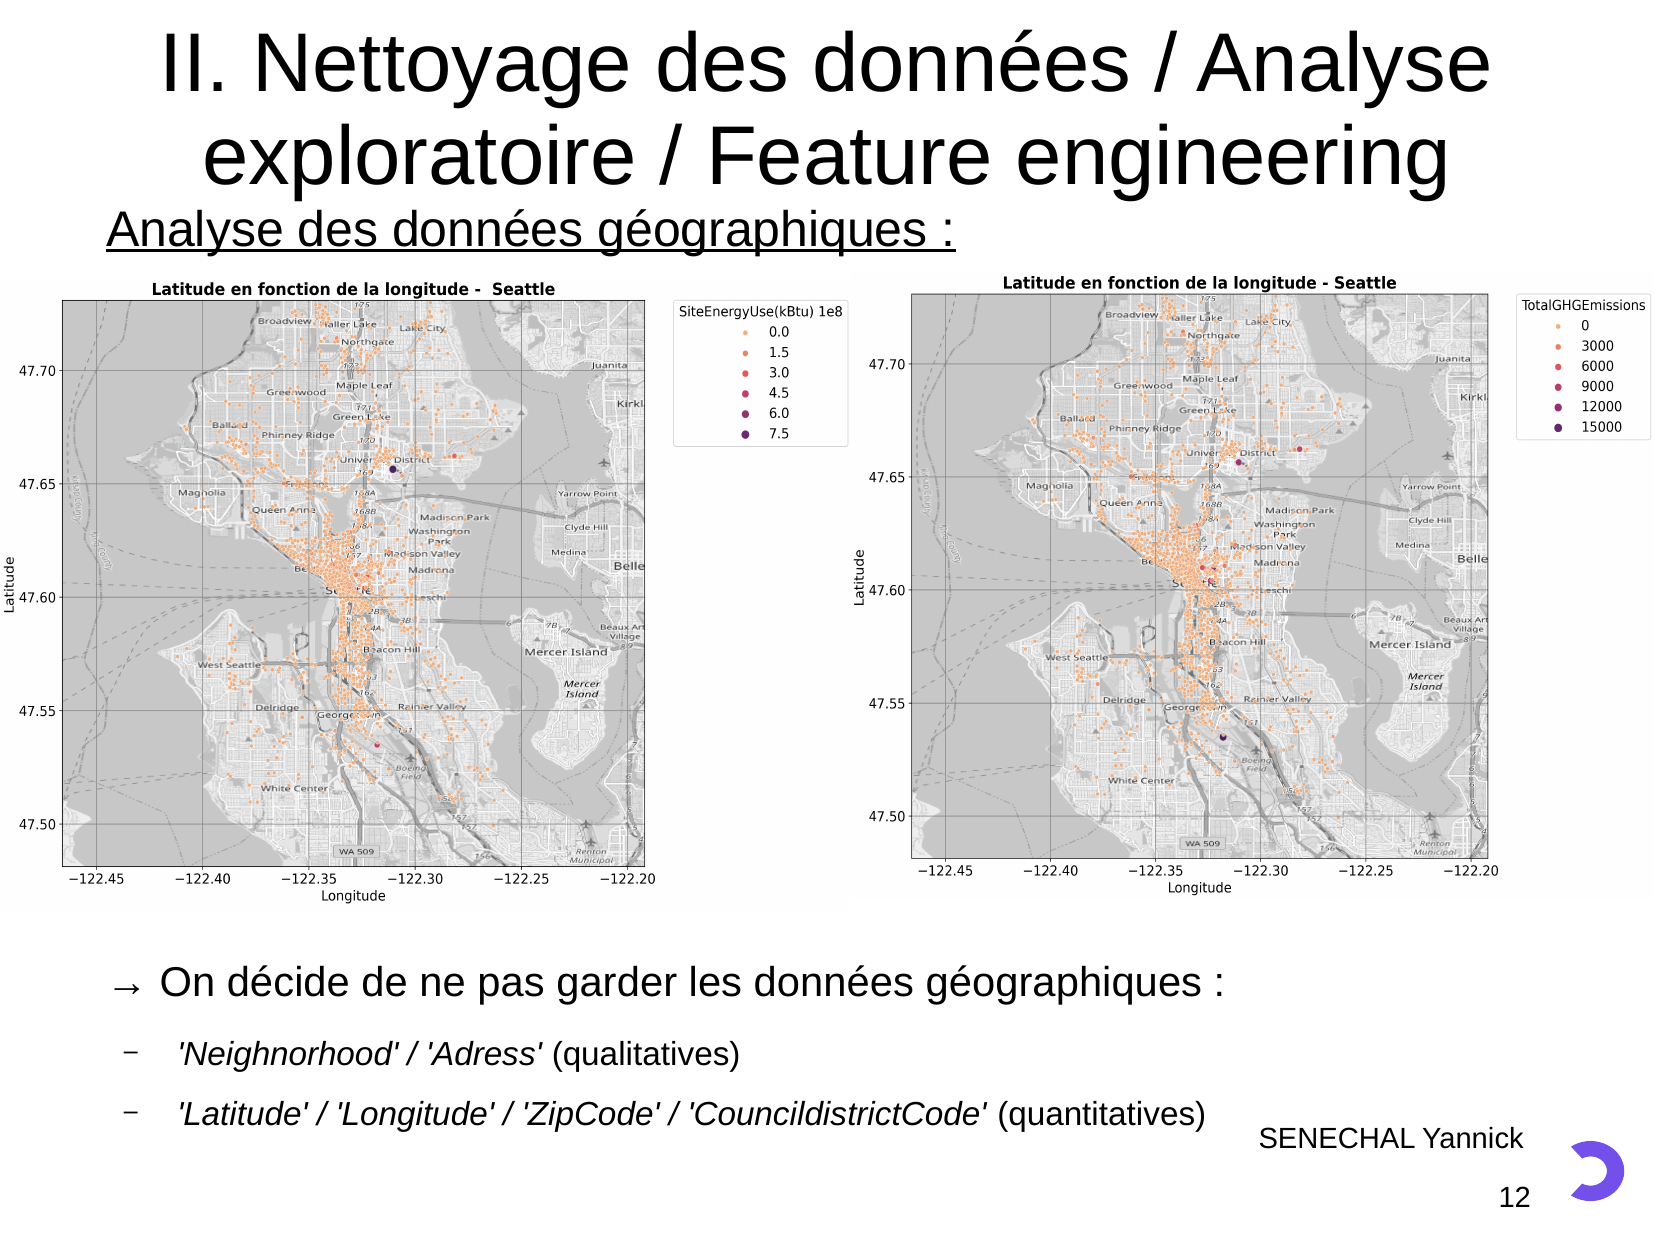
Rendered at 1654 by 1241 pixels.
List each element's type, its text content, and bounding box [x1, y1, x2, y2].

list Analyse des données géographiques : → On décide de ne pas garder les données géographiques : 'Neighnorhood' / 'Adress' (qualitatives) 'Latitude' / 'Longitude' / 'ZipCode' / 'CouncildistrictCode' (quantitatives) [35, 898, 1524, 1241]
list Analyse des données géographiques : → On décide de ne pas garder les données géographiques : 'Neighnorhood' / 'Adress' (qualitatives) 'Latitude' / 'Longitude' / 'ZipCode' / 'CouncildistrictCode' (quantitatives) [35, 200, 1524, 279]
picture [0, 271, 1654, 910]
title II. Nettoyage des données / Analyse exploratoire / Feature engineering [82, 5, 1571, 213]
picture [1539, 1125, 1642, 1217]
